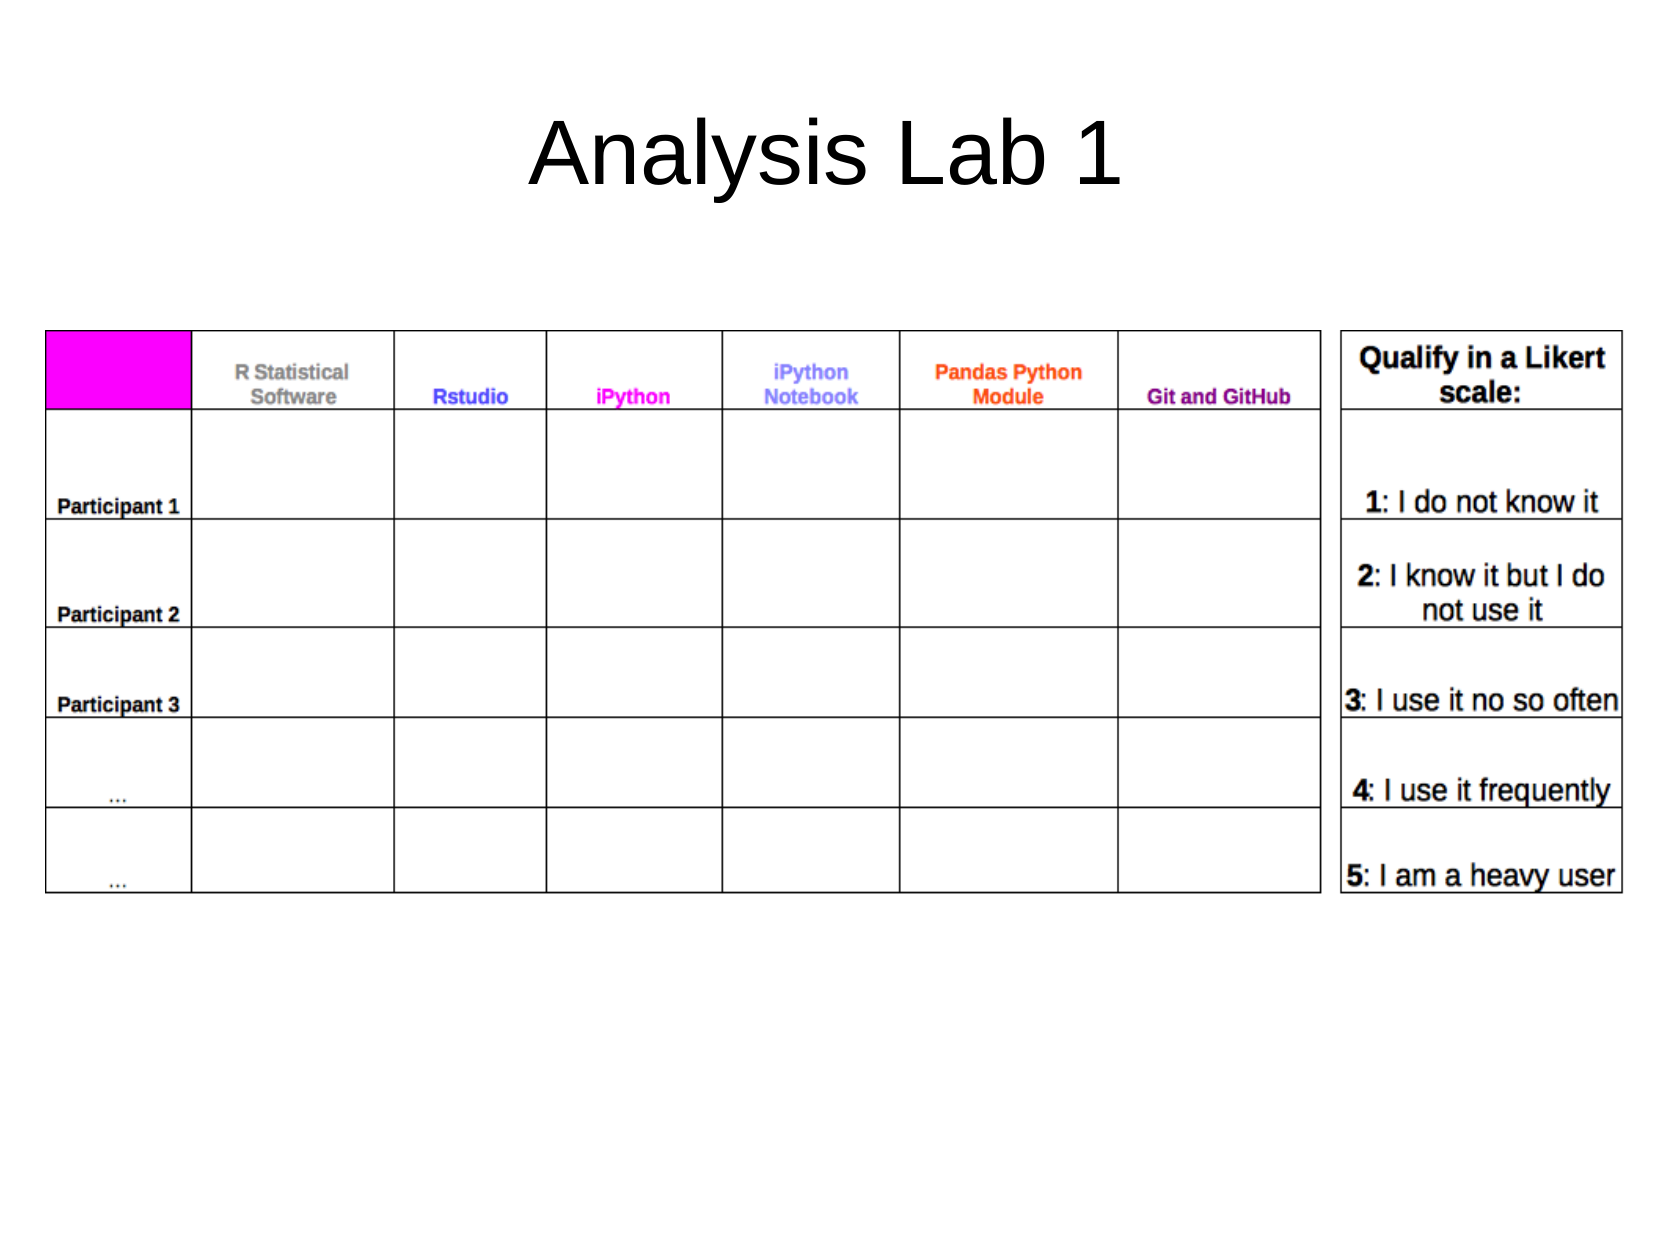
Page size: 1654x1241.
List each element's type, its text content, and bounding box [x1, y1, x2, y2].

title Analysis Lab 1 [82, 49, 1571, 257]
picture [45, 330, 1631, 897]
